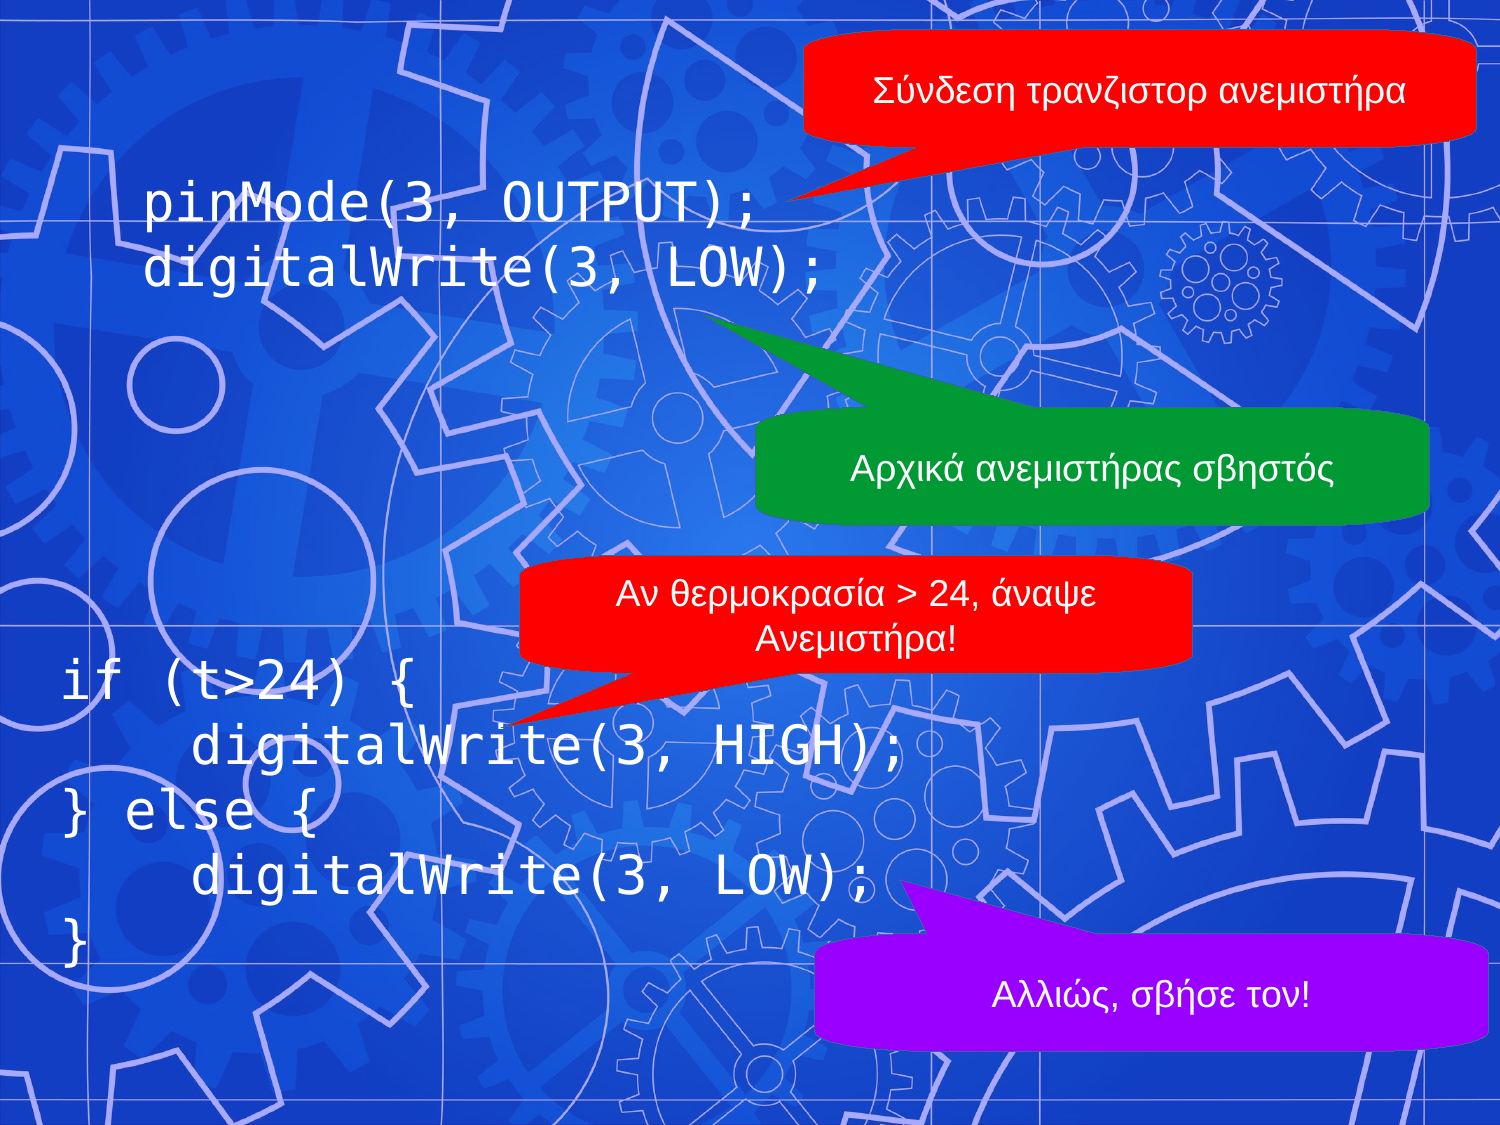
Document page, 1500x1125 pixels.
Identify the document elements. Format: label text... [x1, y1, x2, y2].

text_box Σύνδεση τρανζιστορ ανεμιστήρα [785, 29, 1477, 202]
picture [0, 0, 1500, 1125]
text_box pinMode(3, OUTPUT); digitalWrite(3, LOW); [94, 159, 936, 325]
text_box if (t>24) { digitalWrite(3, HIGH); } else { digitalWrite(3, LOW); } [44, 637, 1004, 1004]
text_box Αρχικά ανεμιστήρας σβηστός [703, 314, 1430, 526]
text_box Αν θερμοκρασία > 24, άναψε Ανεμιστήρα! [501, 555, 1193, 728]
text_box Αλλιώς, σβήσε τον! [814, 879, 1489, 1052]
